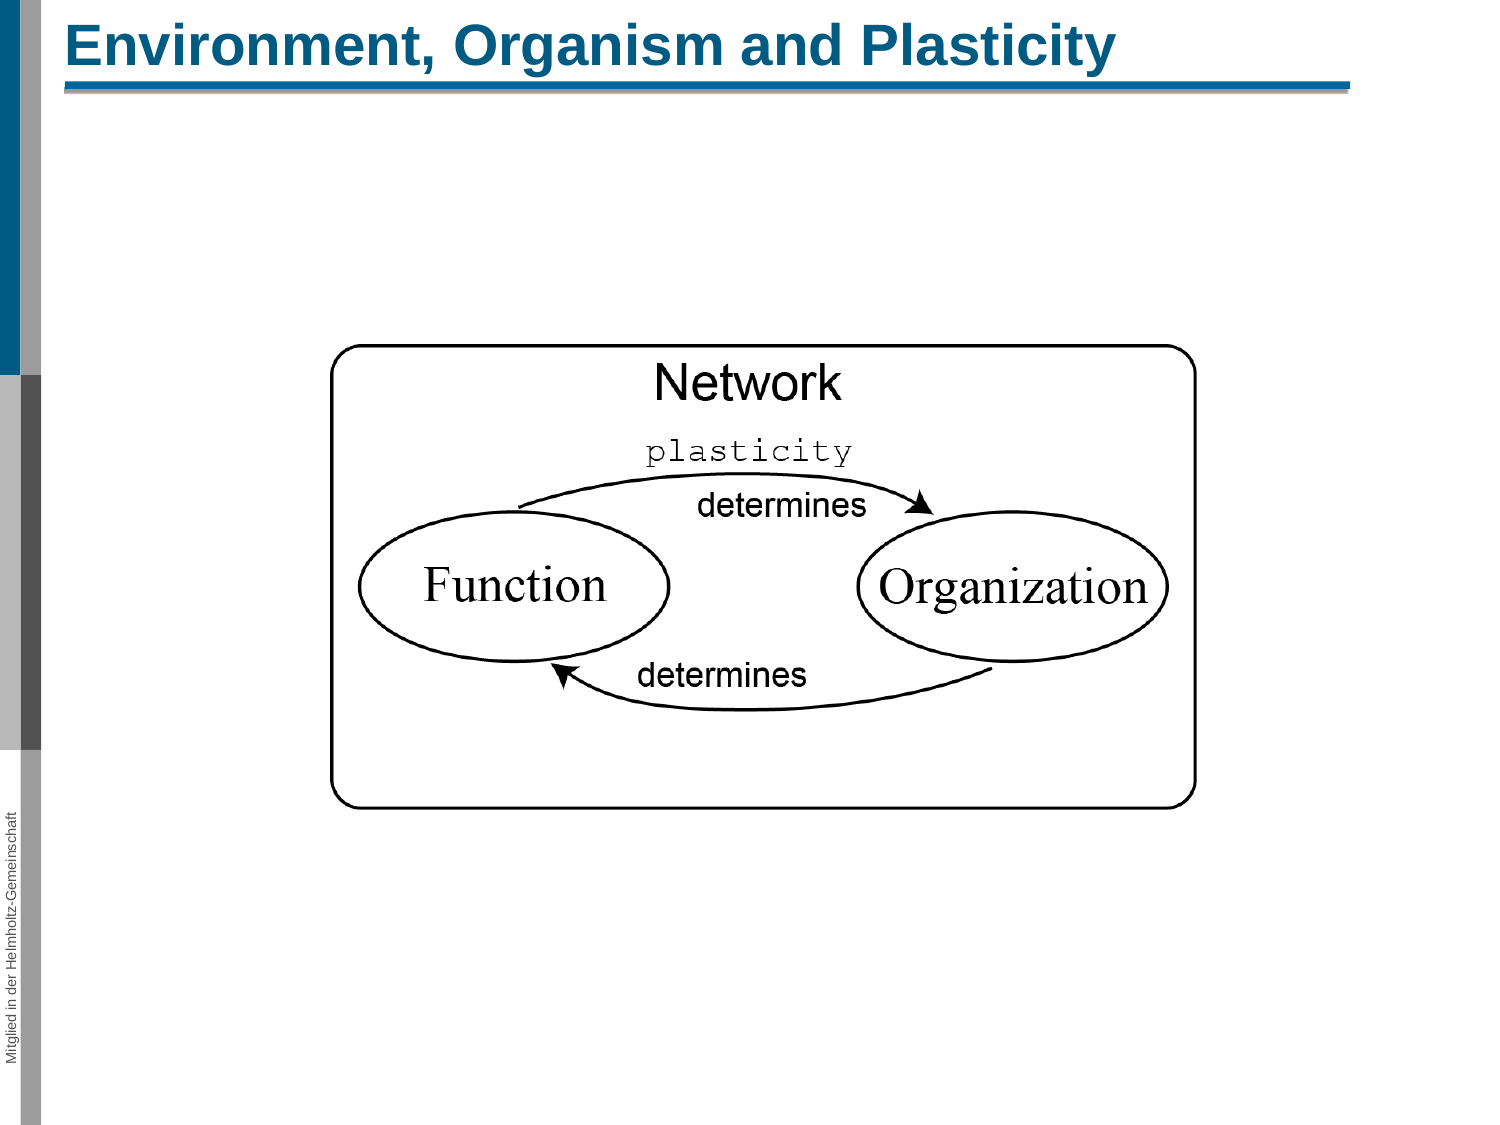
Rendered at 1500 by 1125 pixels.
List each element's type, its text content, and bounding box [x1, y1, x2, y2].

text_box Environment, Organism and Plasticity [64, 7, 1440, 102]
picture [330, 344, 1197, 810]
